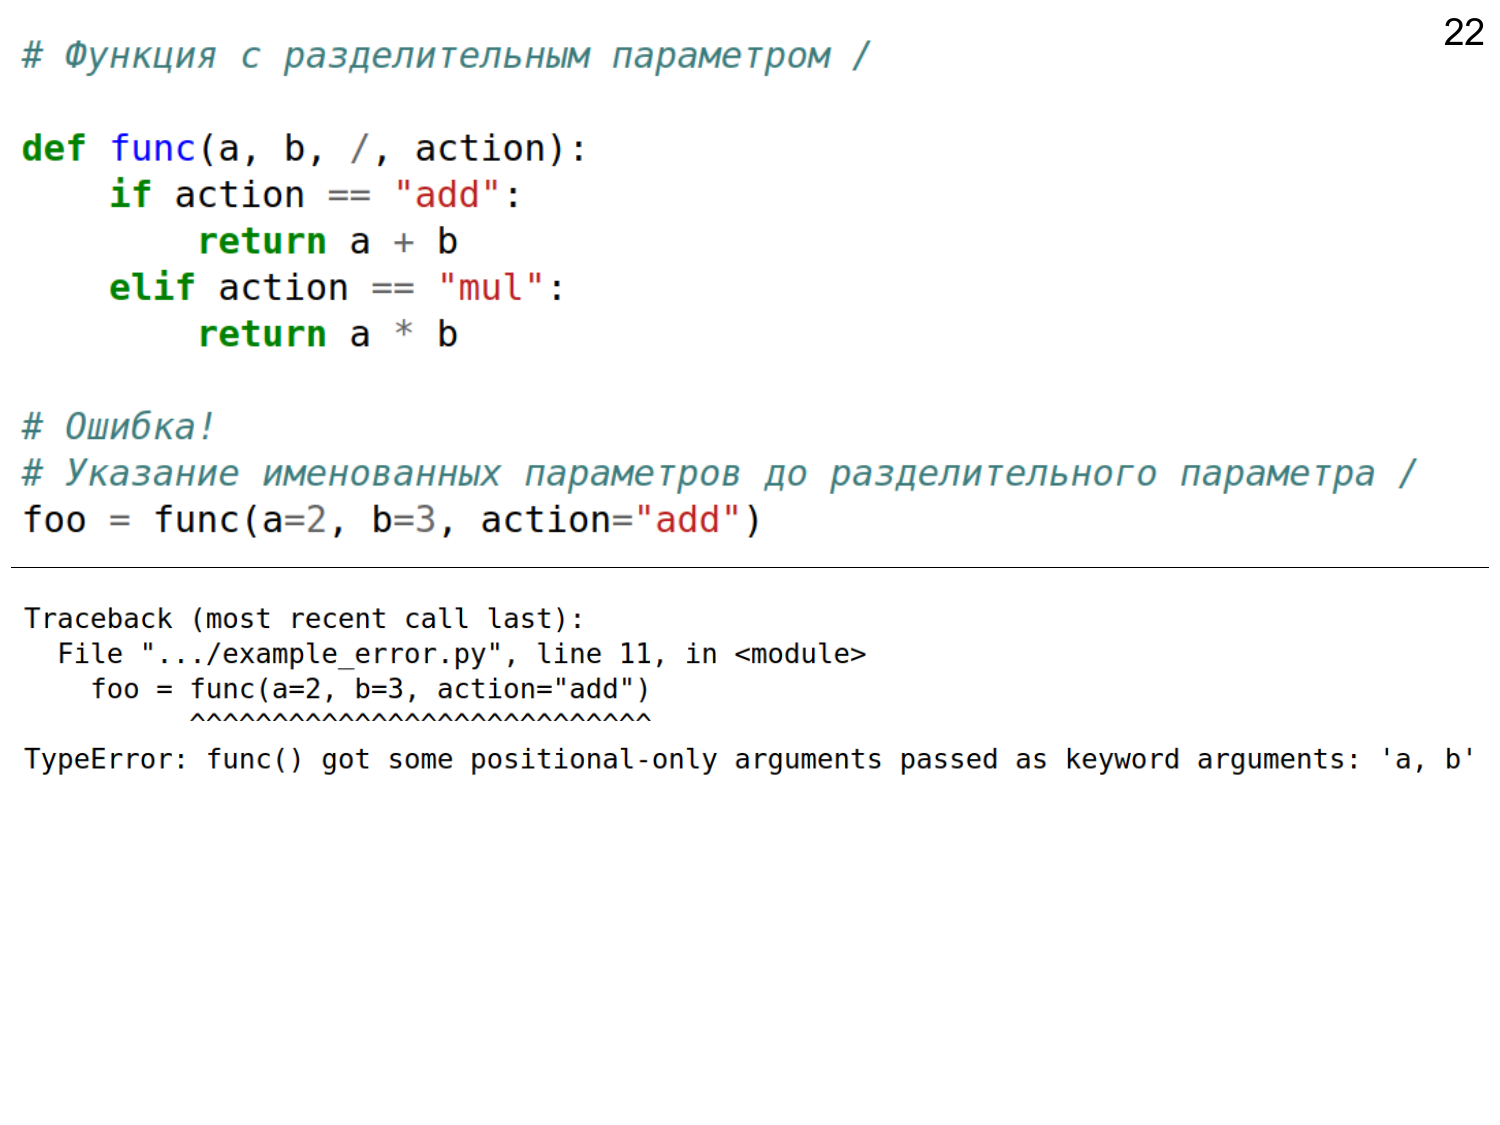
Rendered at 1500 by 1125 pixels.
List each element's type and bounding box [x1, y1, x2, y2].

picture [15, 594, 1480, 785]
picture [11, 27, 1426, 550]
